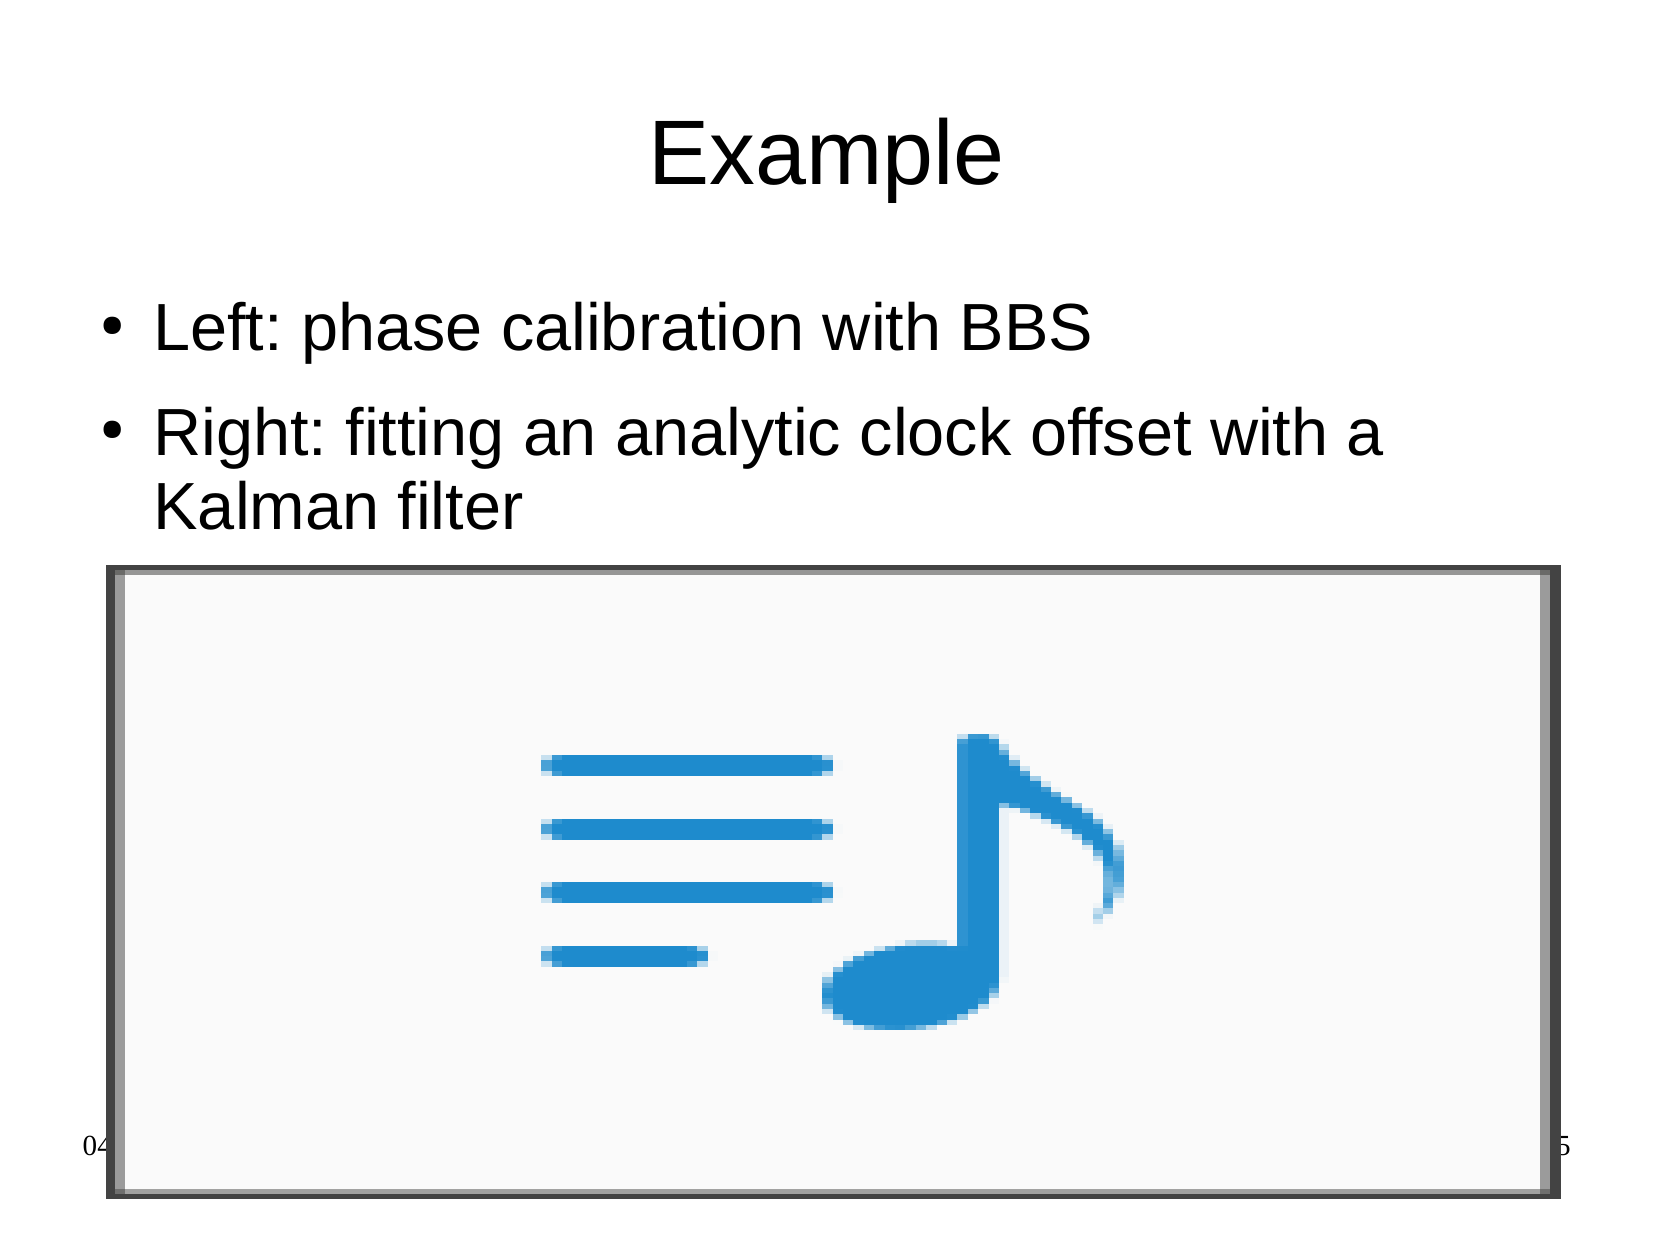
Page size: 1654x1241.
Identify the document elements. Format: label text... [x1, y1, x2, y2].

list Left: phase calibration with BBS Right: fitting an analytic clock offset with a Kalman filter [82, 290, 1571, 1010]
text_box [105, 564, 1562, 1201]
title Example [82, 49, 1571, 257]
